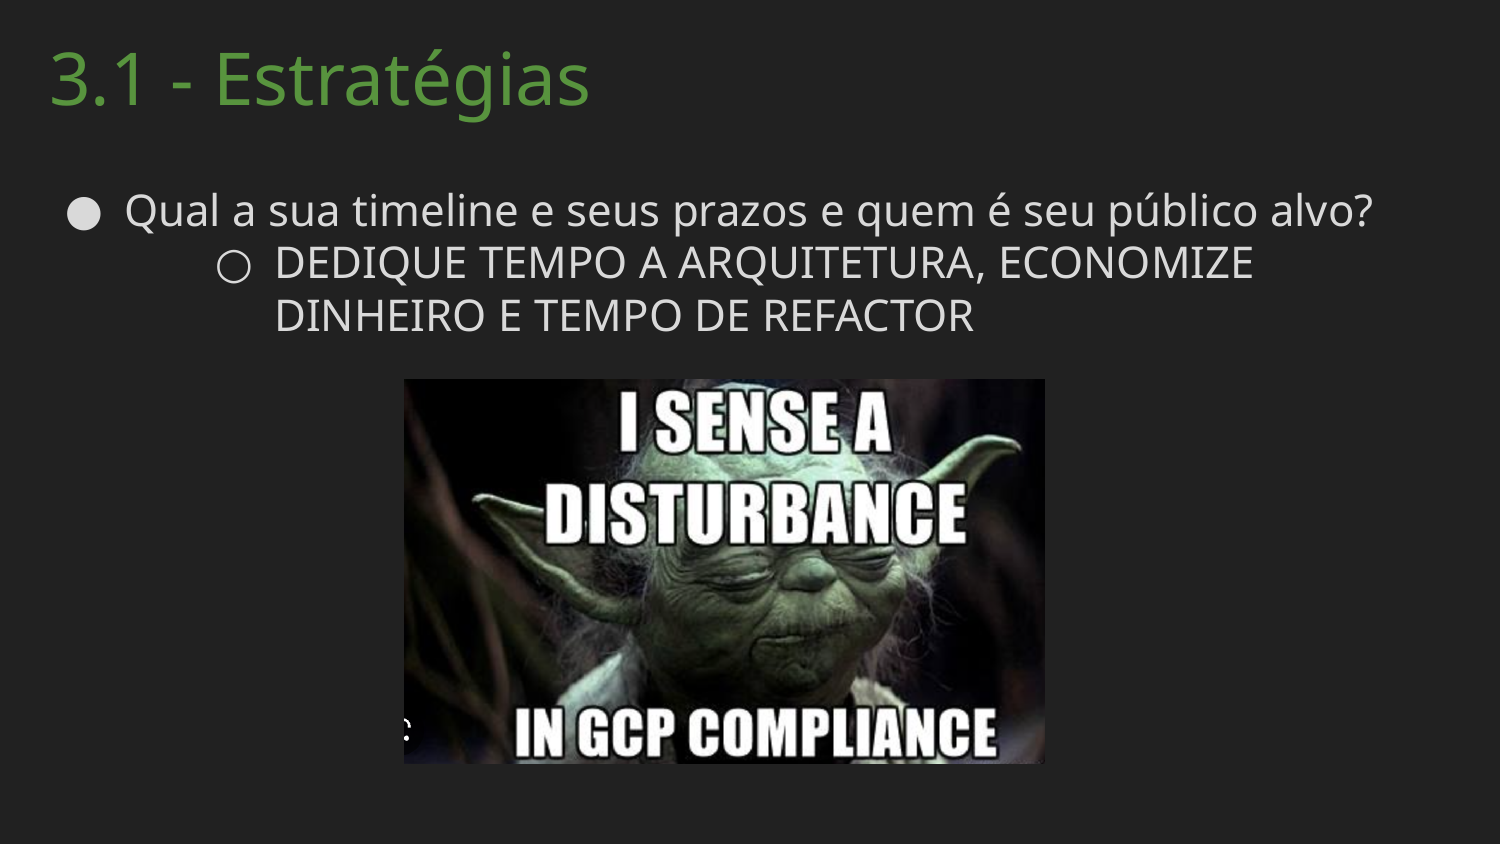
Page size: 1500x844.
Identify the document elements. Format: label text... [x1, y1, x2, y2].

title 3.1 - Estratégias [34, 17, 1432, 168]
picture [404, 379, 1045, 764]
text_box Qual a sua timeline e seus prazos e quem é seu público alvo? DEDIQUE TEMPO A ARQUITETURA, ECONOMIZE DINHEIRO E TEMPO DE REFACTOR [34, 167, 1415, 408]
